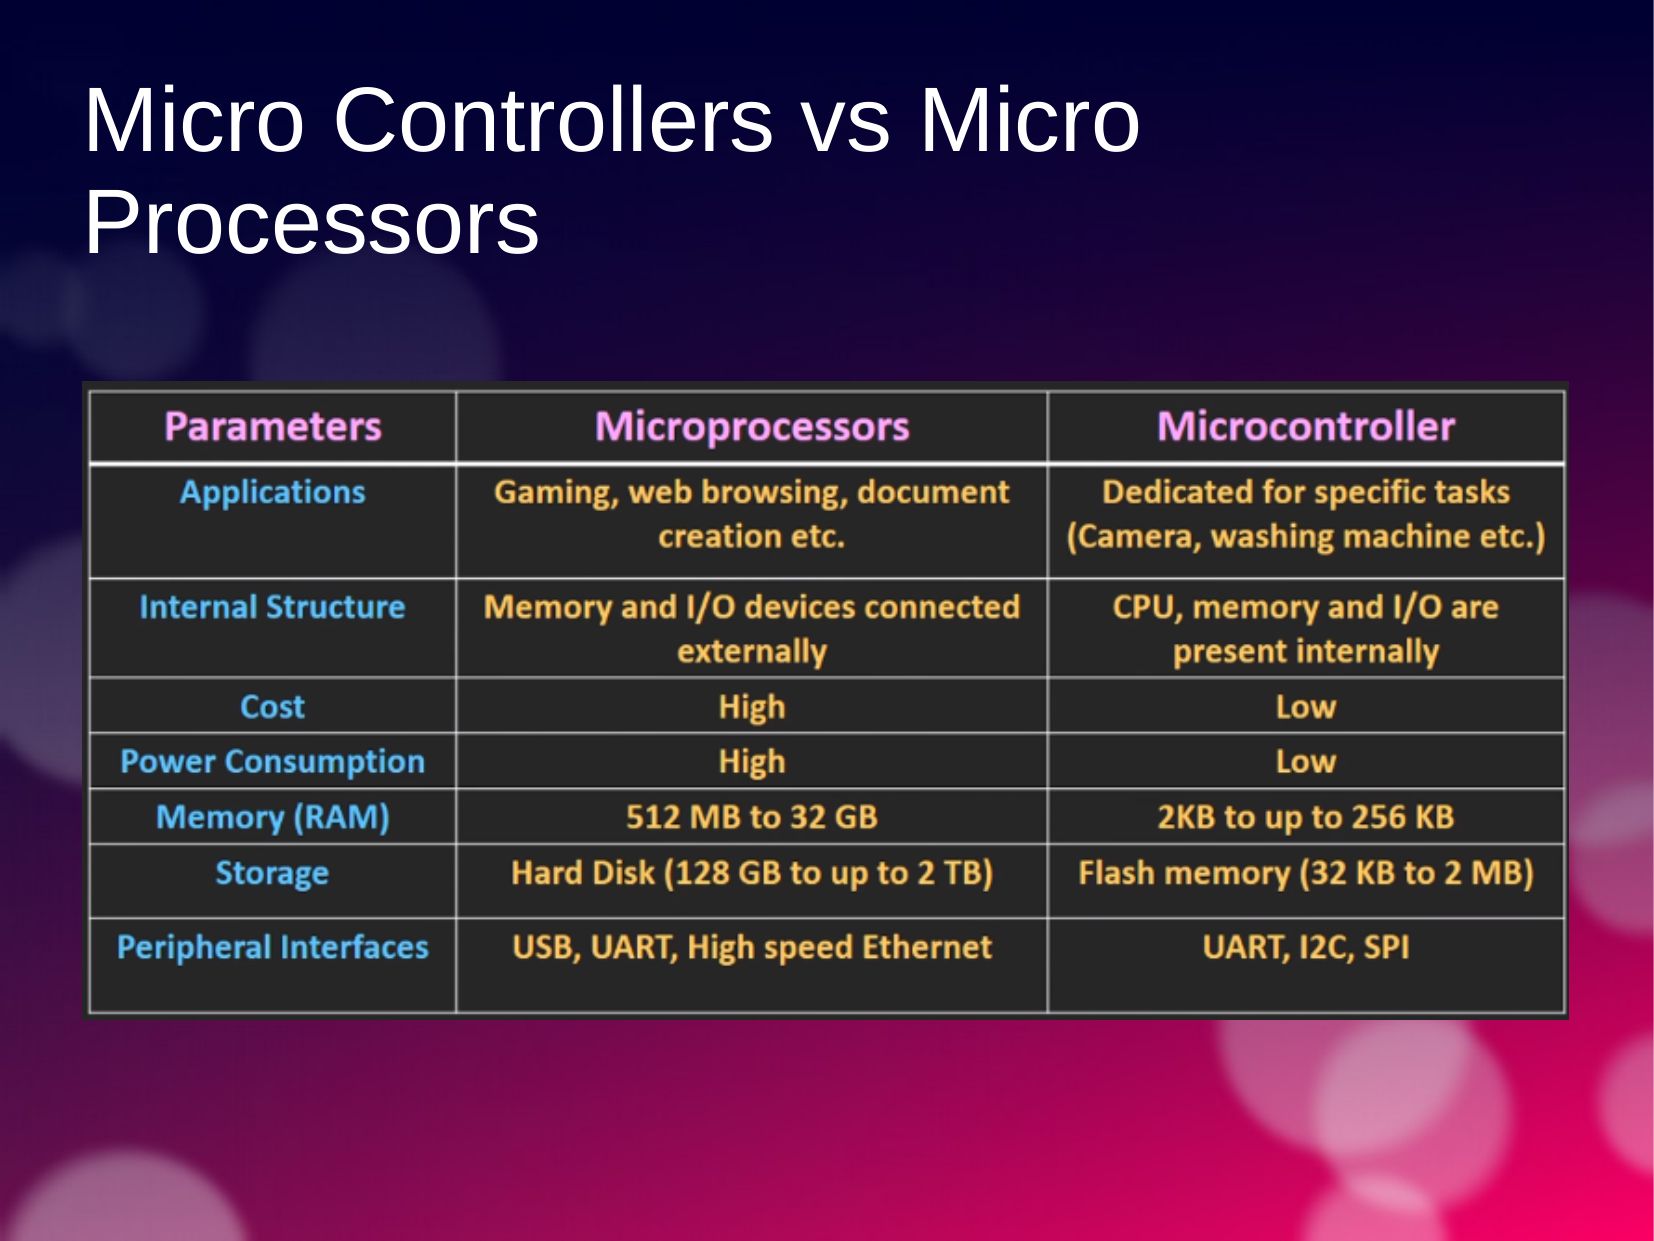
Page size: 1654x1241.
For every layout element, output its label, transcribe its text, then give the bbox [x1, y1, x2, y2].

picture [0, 0, 1654, 1241]
title Micro Controllers vs Micro Processors [82, 68, 1571, 274]
